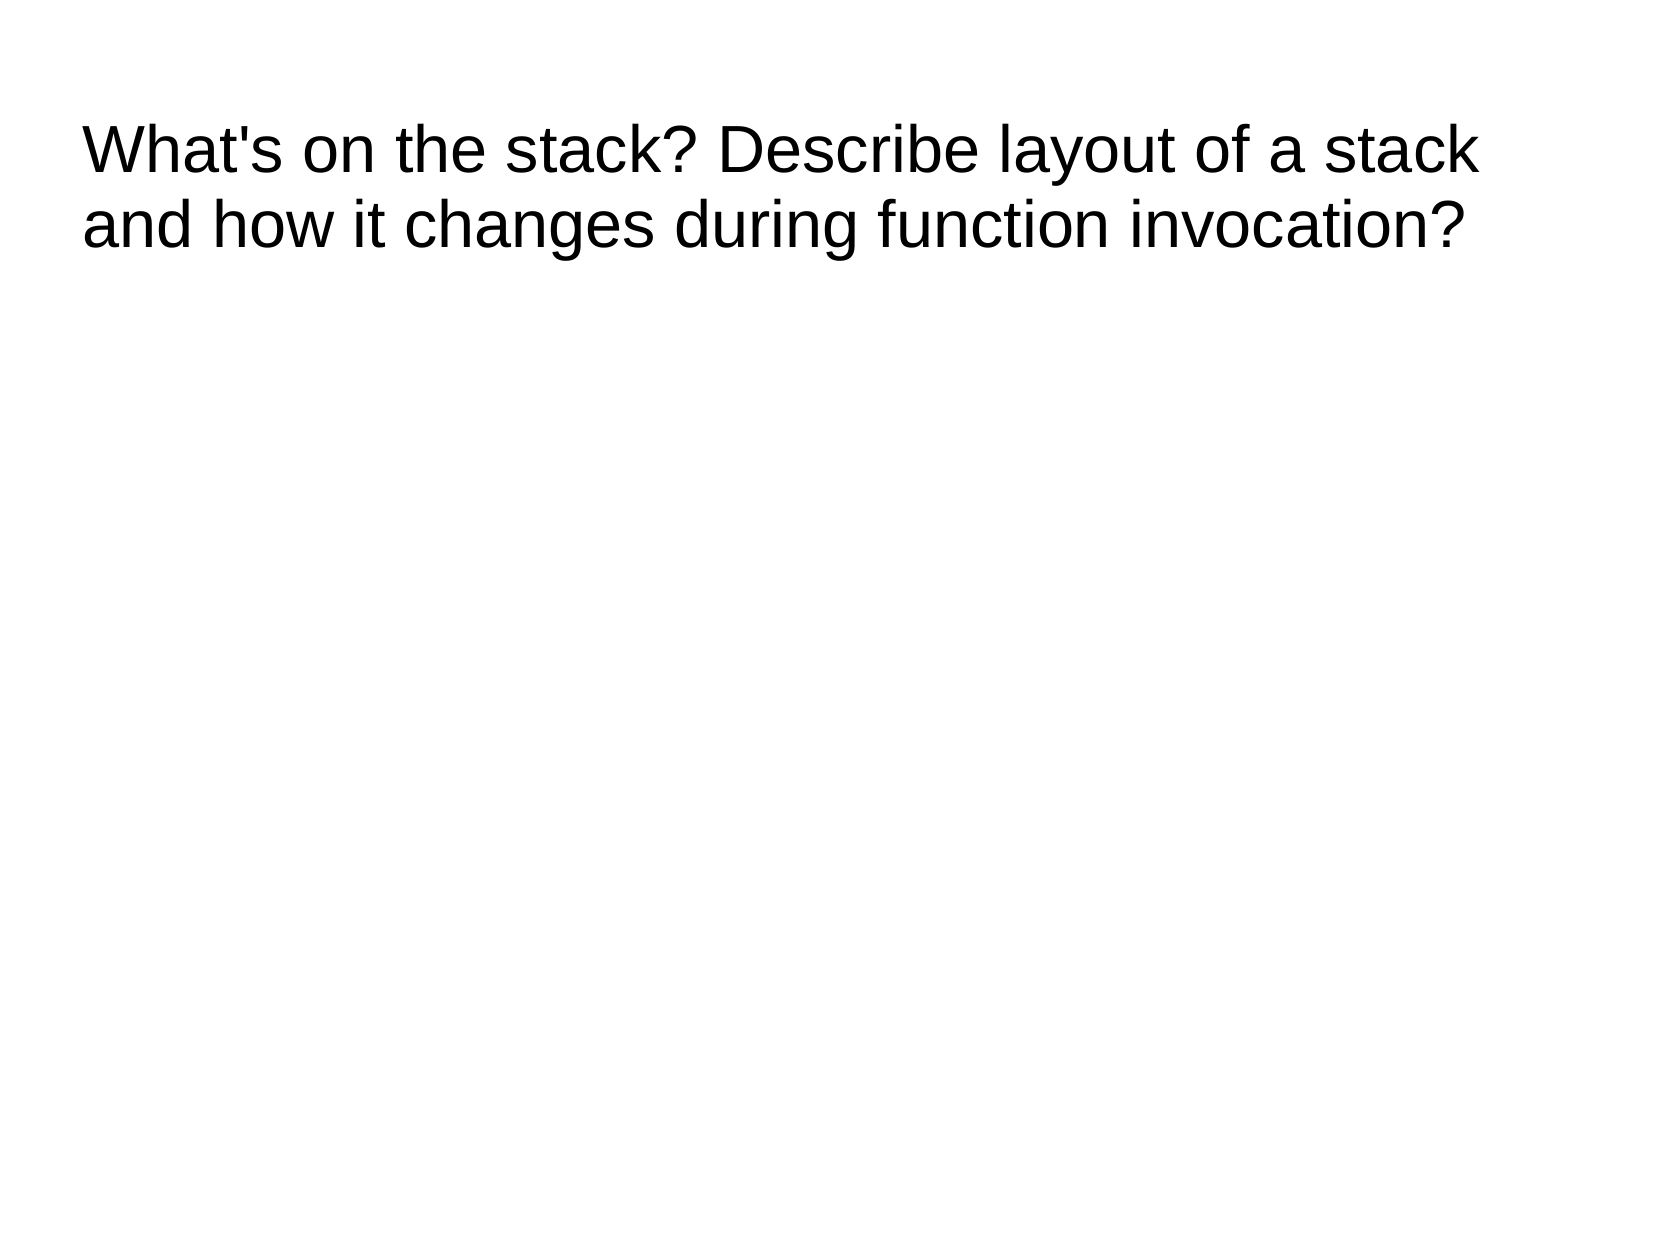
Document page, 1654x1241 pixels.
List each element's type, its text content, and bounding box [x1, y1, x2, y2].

list What's on the stack? Describe layout of a stack and how it changes during function invocation? [82, 112, 1571, 1010]
